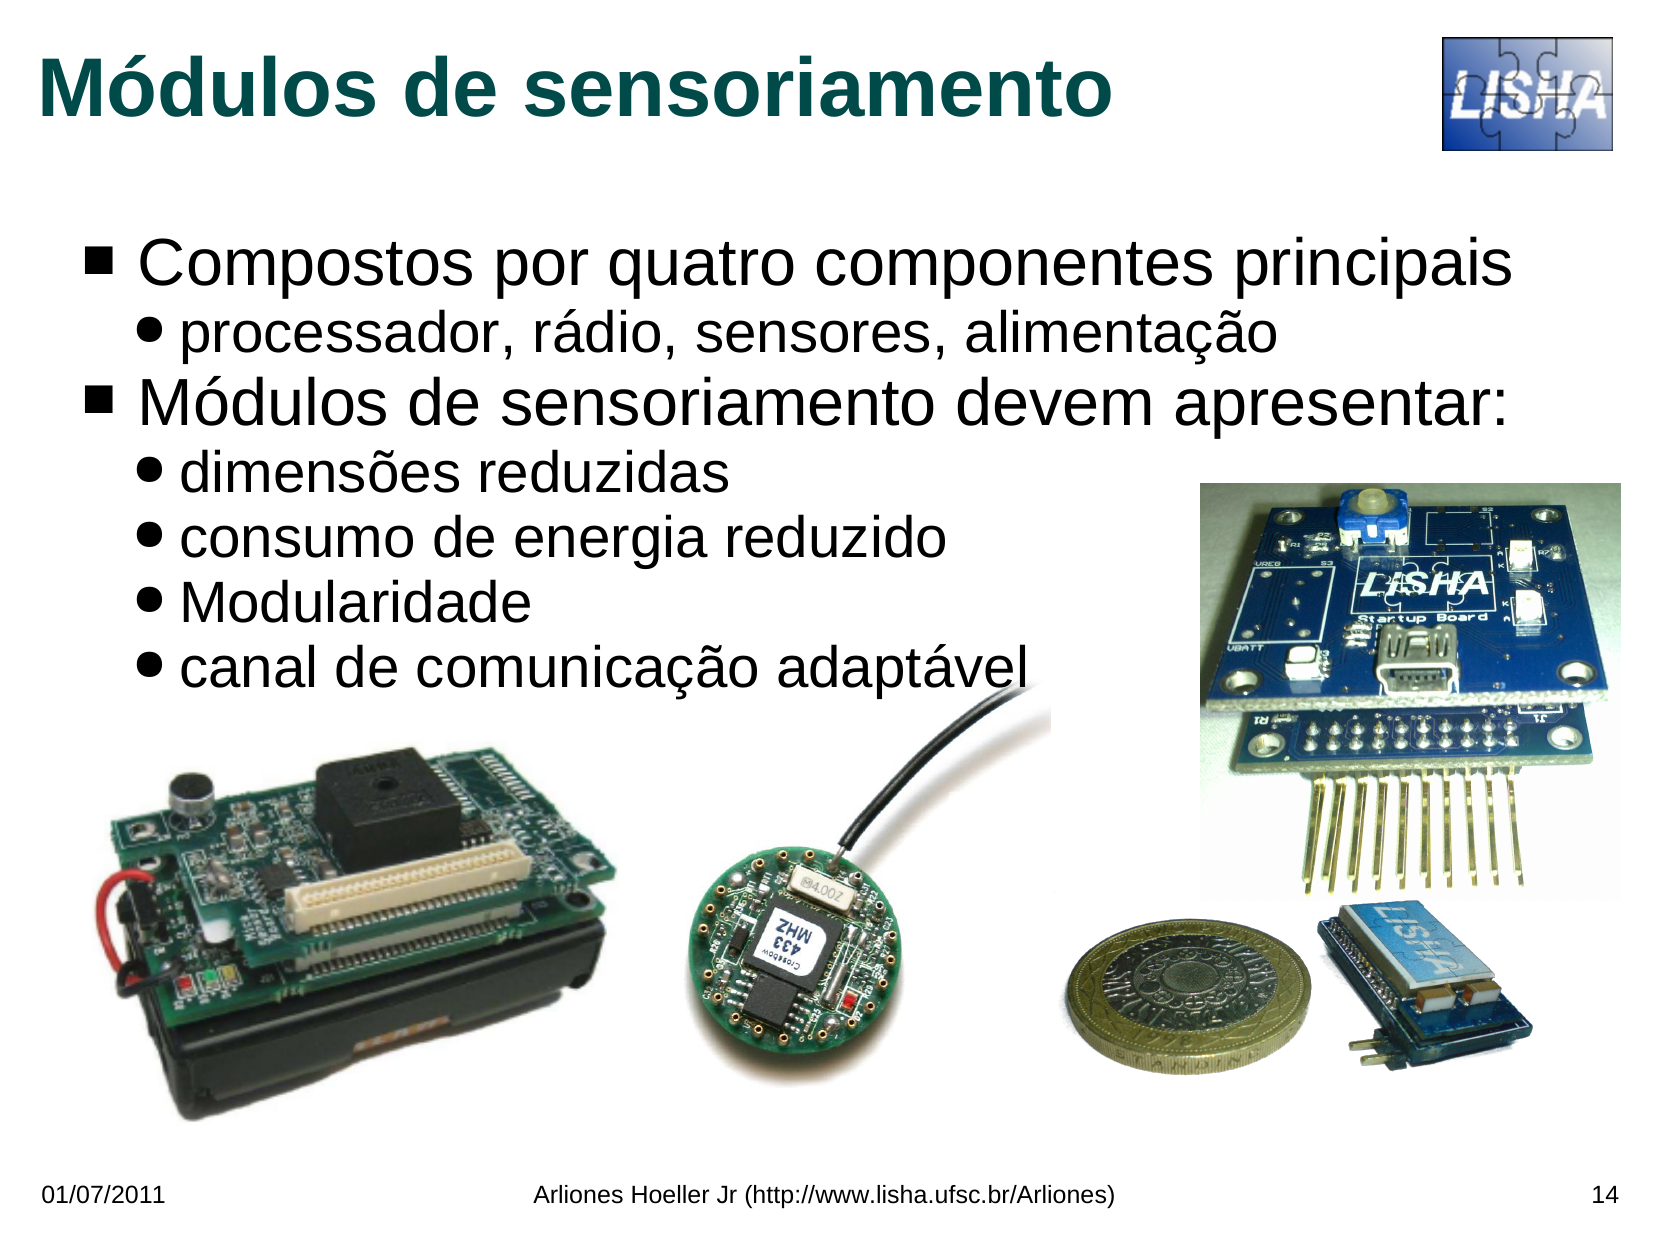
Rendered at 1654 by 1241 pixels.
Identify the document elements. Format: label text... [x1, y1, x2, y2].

picture [1442, 37, 1613, 151]
title Módulos de sensoriamento [37, 37, 1426, 151]
list Compostos por quatro componentes principais processador, rádio, sensores, alimentação Módulos de sensoriamento devem apresentar: dimensões reduzidas consumo de energia reduzido Modularidade canal de comunicação adaptável [37, 225, 1613, 713]
picture [47, 713, 638, 1149]
picture [674, 483, 1621, 1088]
